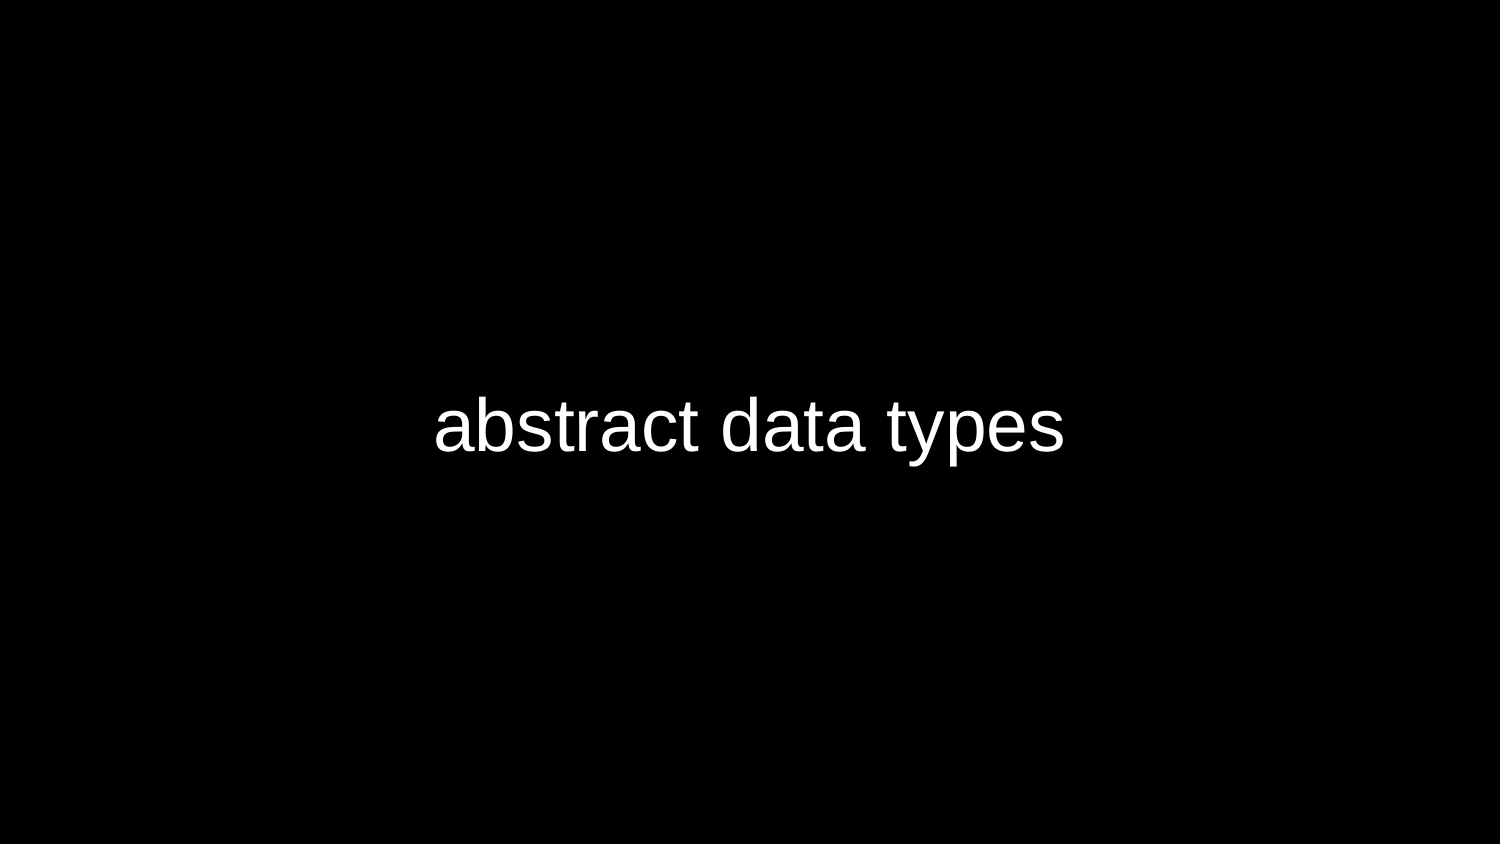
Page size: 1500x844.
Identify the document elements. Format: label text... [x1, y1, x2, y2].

title abstract data types [51, 352, 1449, 491]
